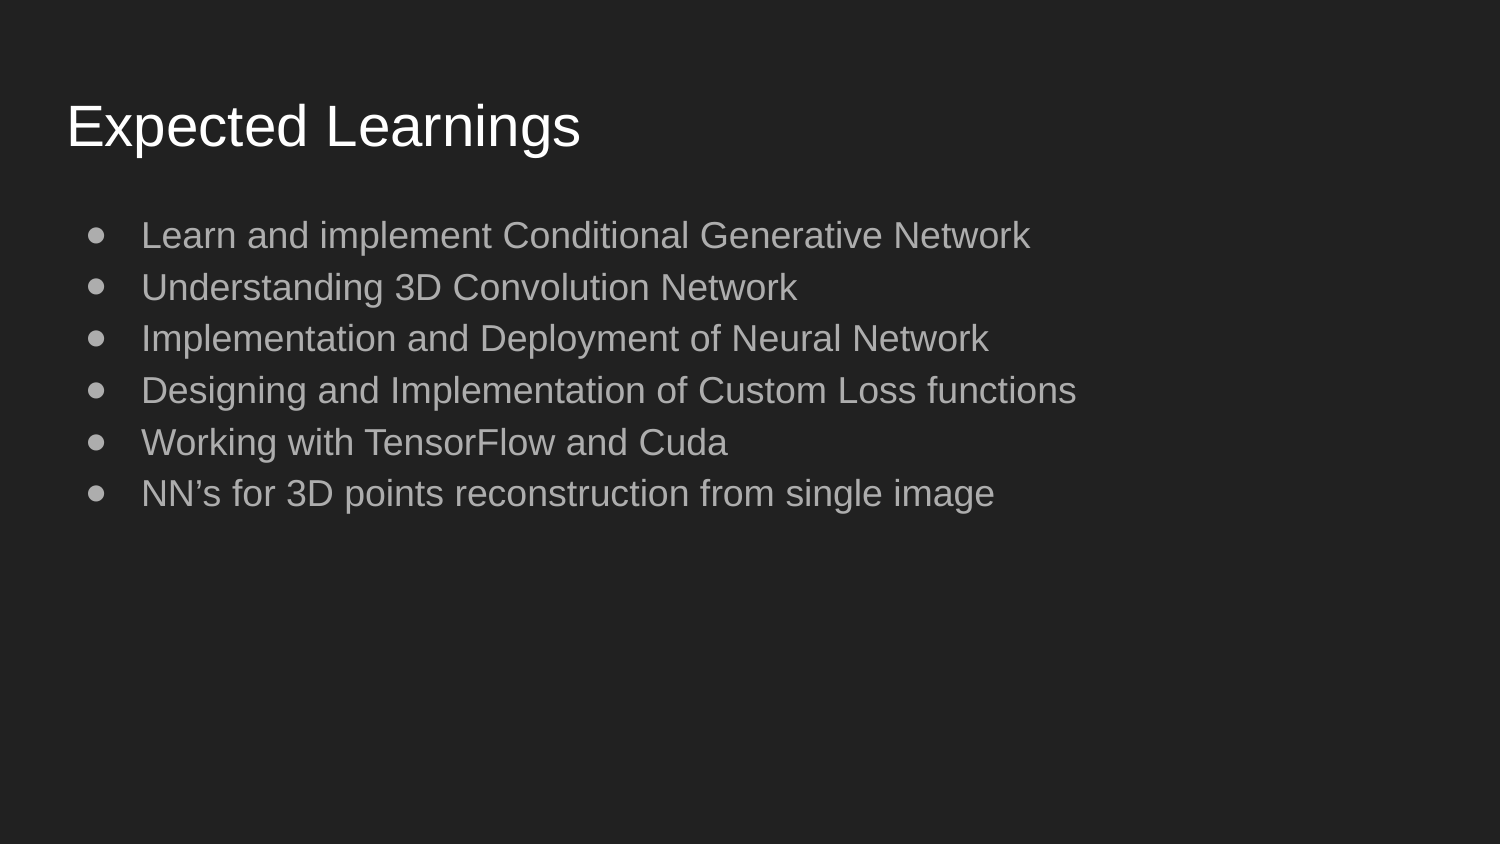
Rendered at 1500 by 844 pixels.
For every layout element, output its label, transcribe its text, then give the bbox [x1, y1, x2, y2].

list Learn and implement Conditional Generative Network Understanding 3D Convolution Network Implementation and Deployment of Neural Network Designing and Implementation of Custom Loss functions Working with TensorFlow and Cuda NN’s for 3D points reconstruction from single image [51, 189, 1449, 750]
title Expected Learnings [51, 72, 1449, 167]
